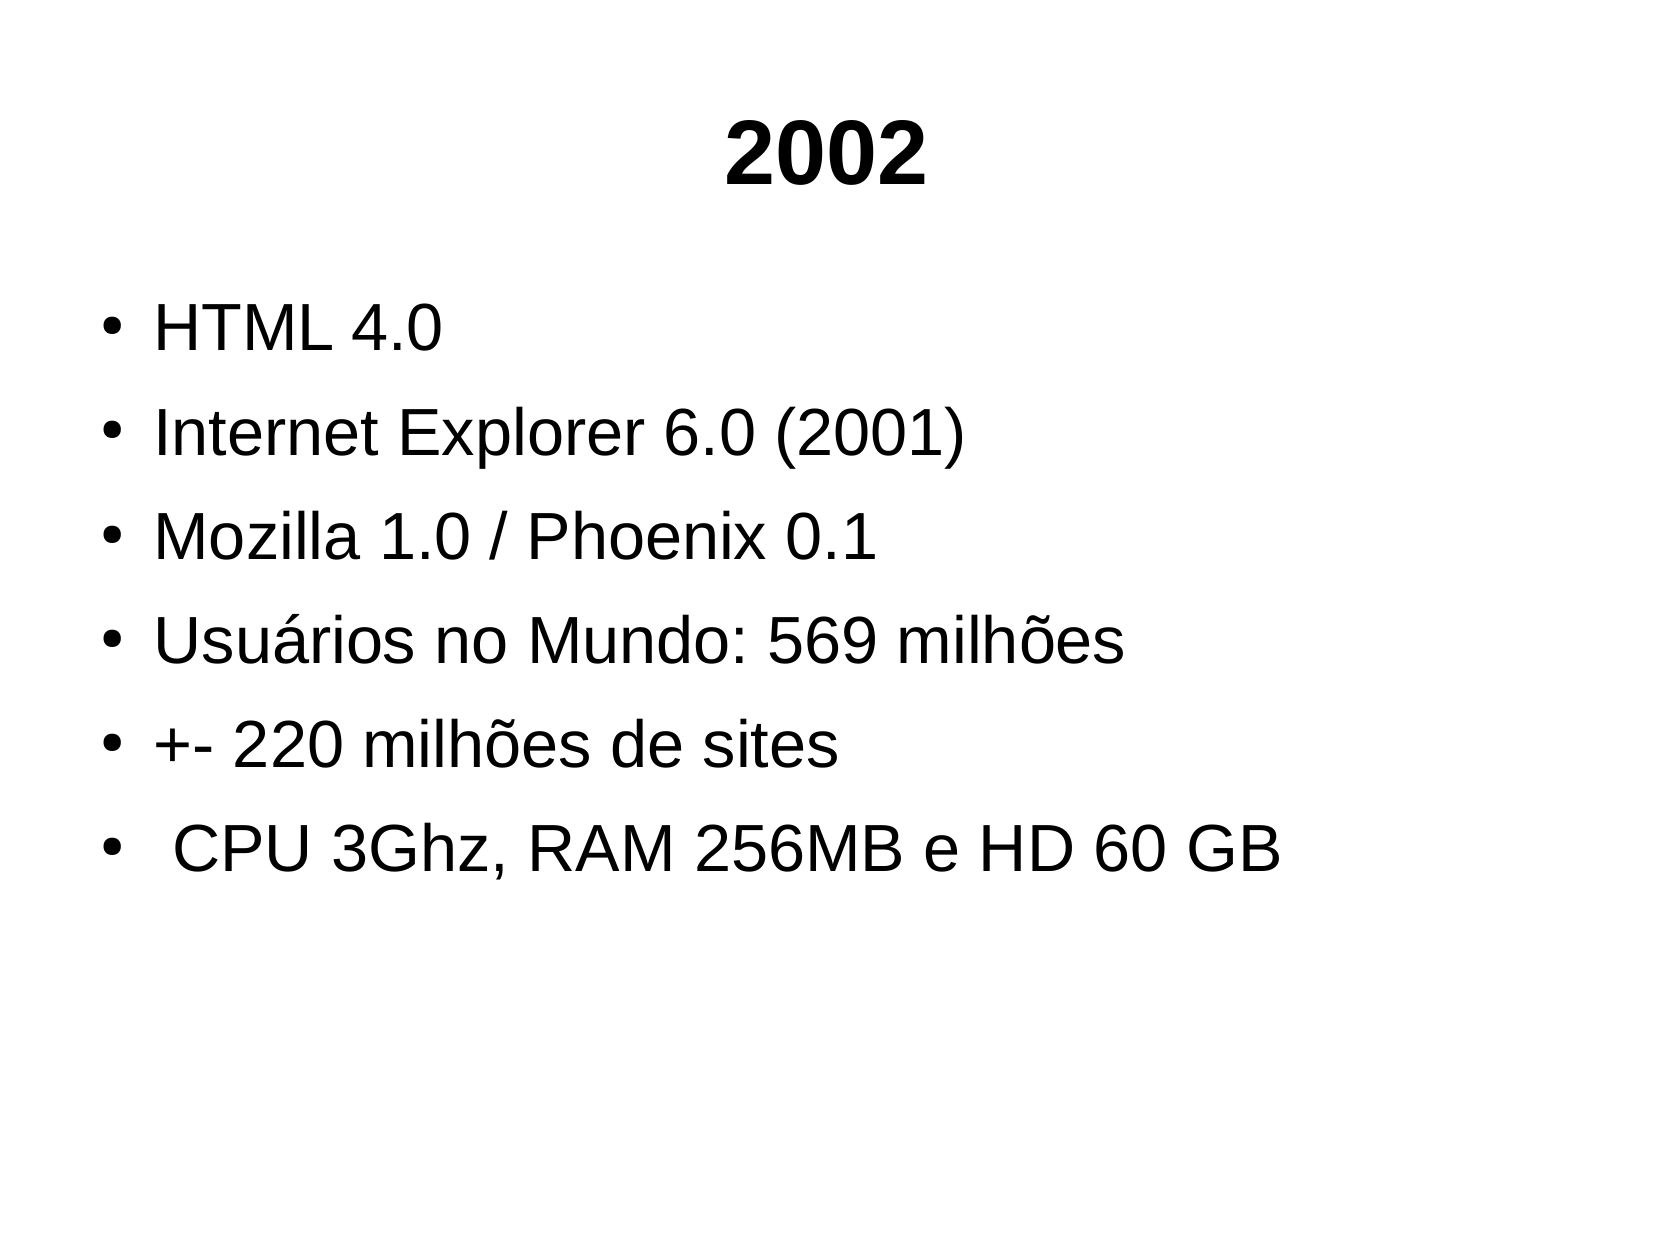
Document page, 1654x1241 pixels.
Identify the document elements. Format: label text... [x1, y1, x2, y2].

title 2002 [82, 49, 1571, 257]
list HTML 4.0 Internet Explorer 6.0 (2001) Mozilla 1.0 / Phoenix 0.1 Usuários no Mundo: 569 milhões +- 220 milhões de sites CPU 3Ghz, RAM 256MB e HD 60 GB [82, 290, 1538, 934]
